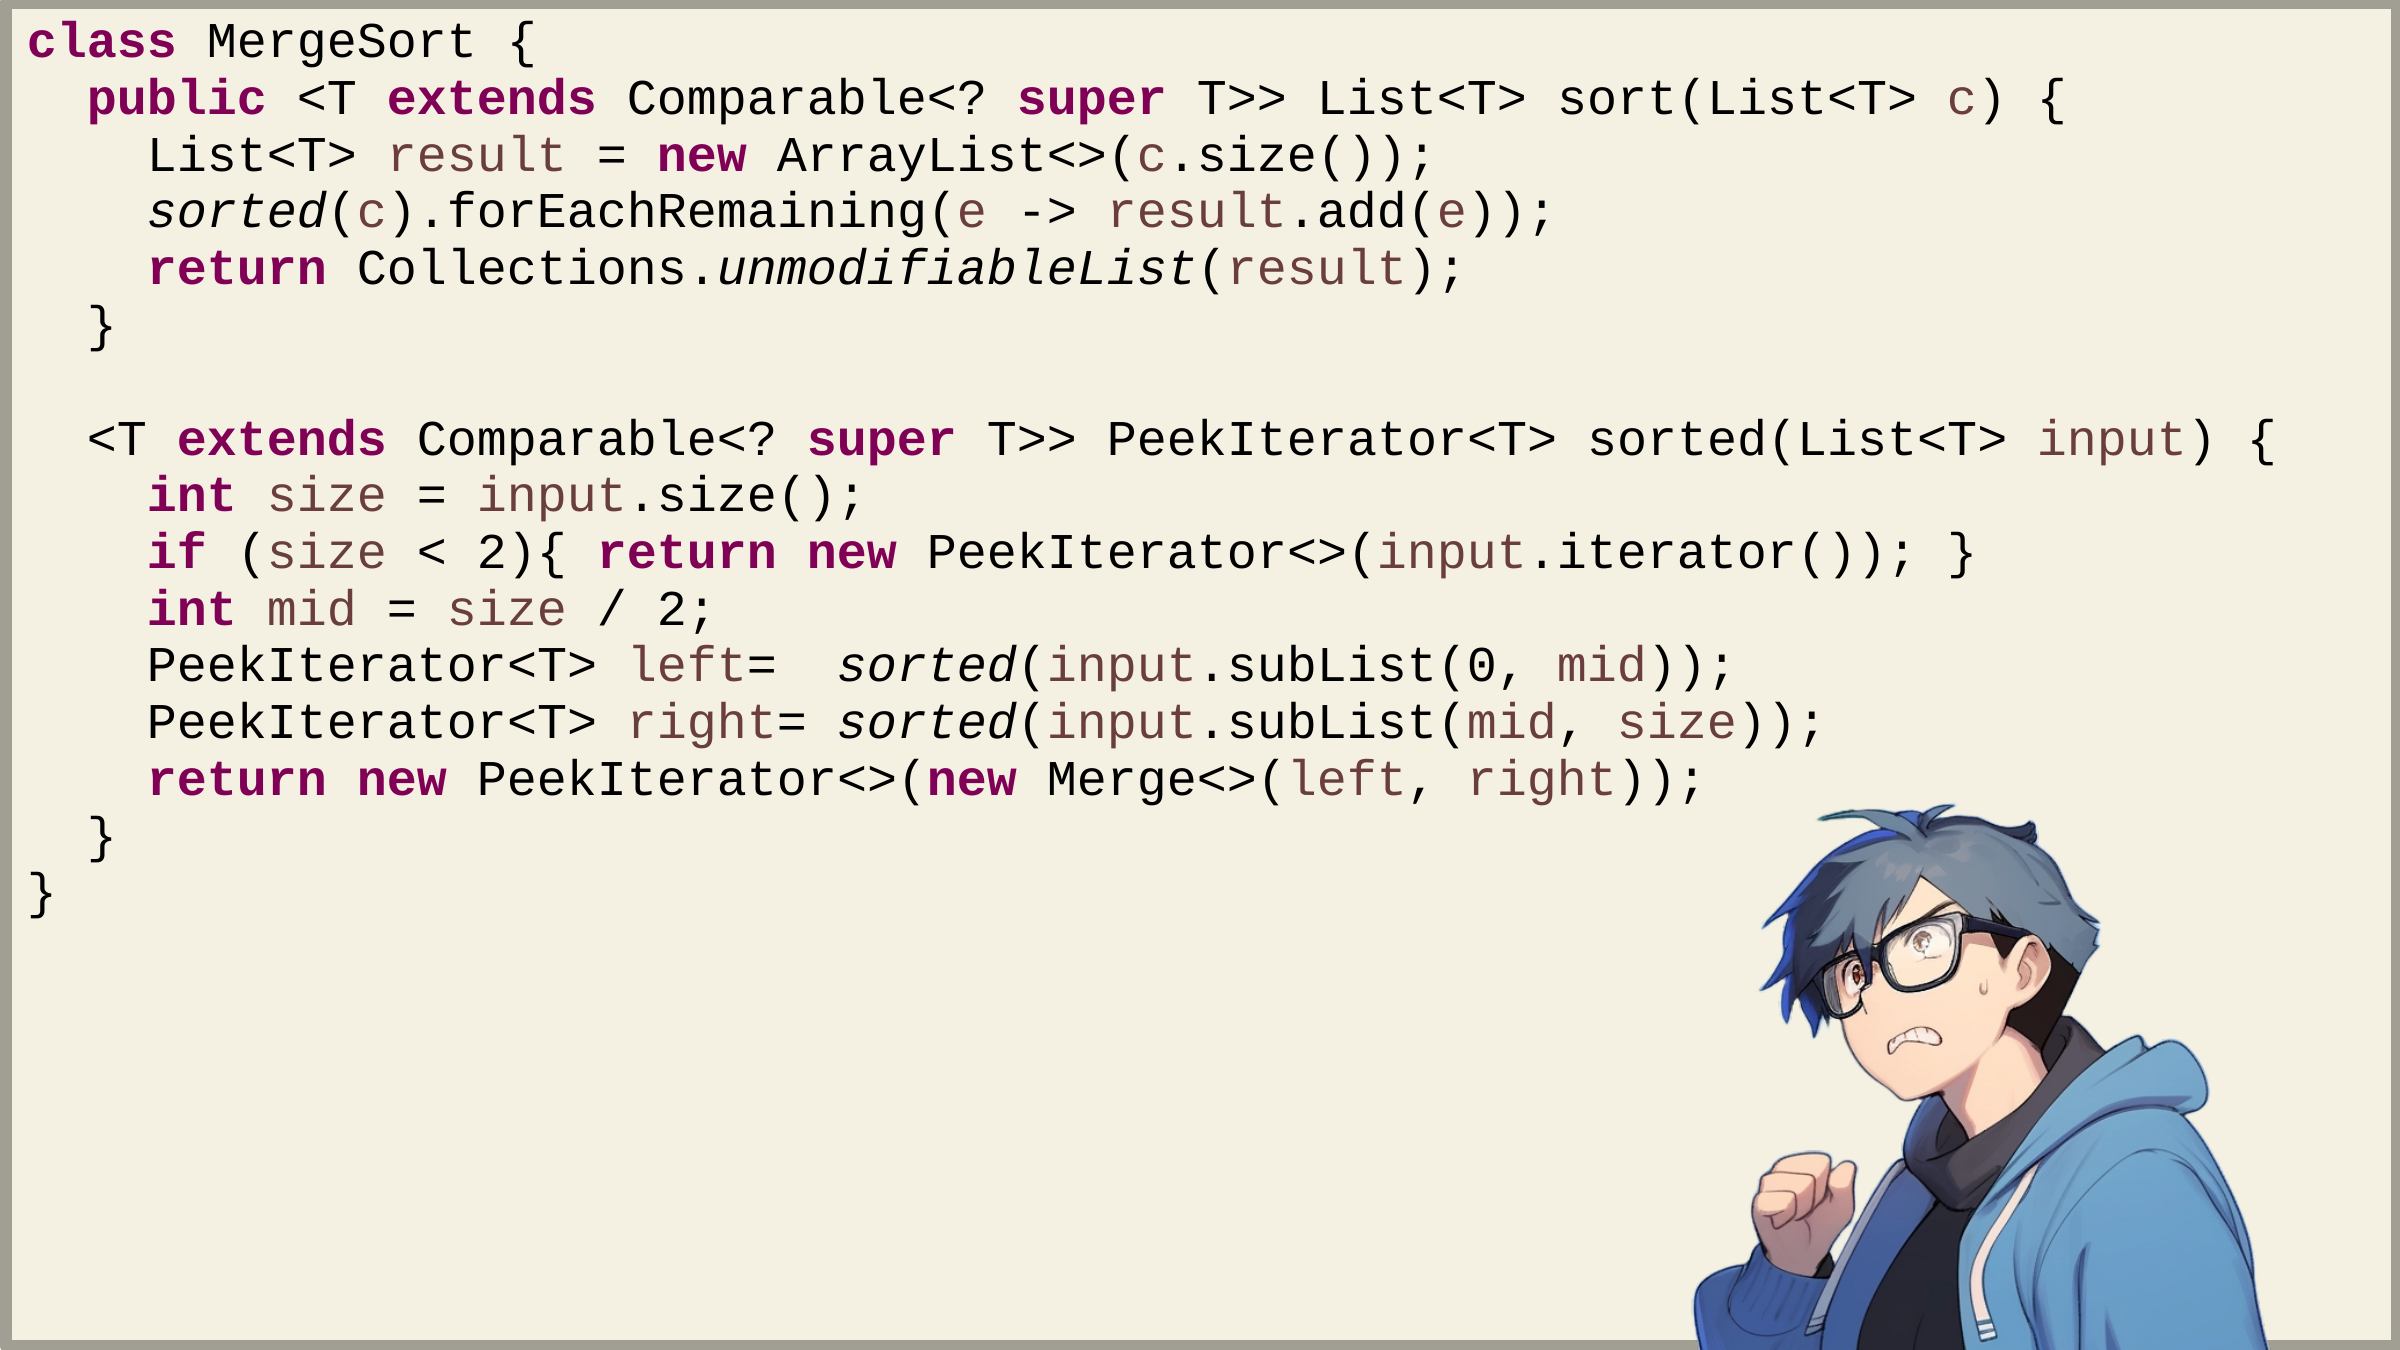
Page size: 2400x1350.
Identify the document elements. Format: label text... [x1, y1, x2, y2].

text_box class MergeSort { public <T extends Comparable<? super T>> List<T> sort(List<T> c) { List<T> result = new ArrayList<>(c.size()); sorted(c).forEachRemaining(e -> result.add(e)); return Collections.unmodifiableList(result); } <T extends Comparable<? super T>> PeekIterator<T> sorted(List<T> input) { int size = input.size(); if (size < 2){ return new PeekIterator<>(input.iterator()); } int mid = size / 2; PeekIterator<T> left= sorted(input.subList(0, mid)); PeekIterator<T> right= sorted(input.subList(mid, size)); return new PeekIterator<>(new Merge<>(left, right)); } } [5, 2, 2398, 1346]
picture [1649, 607, 2400, 1350]
